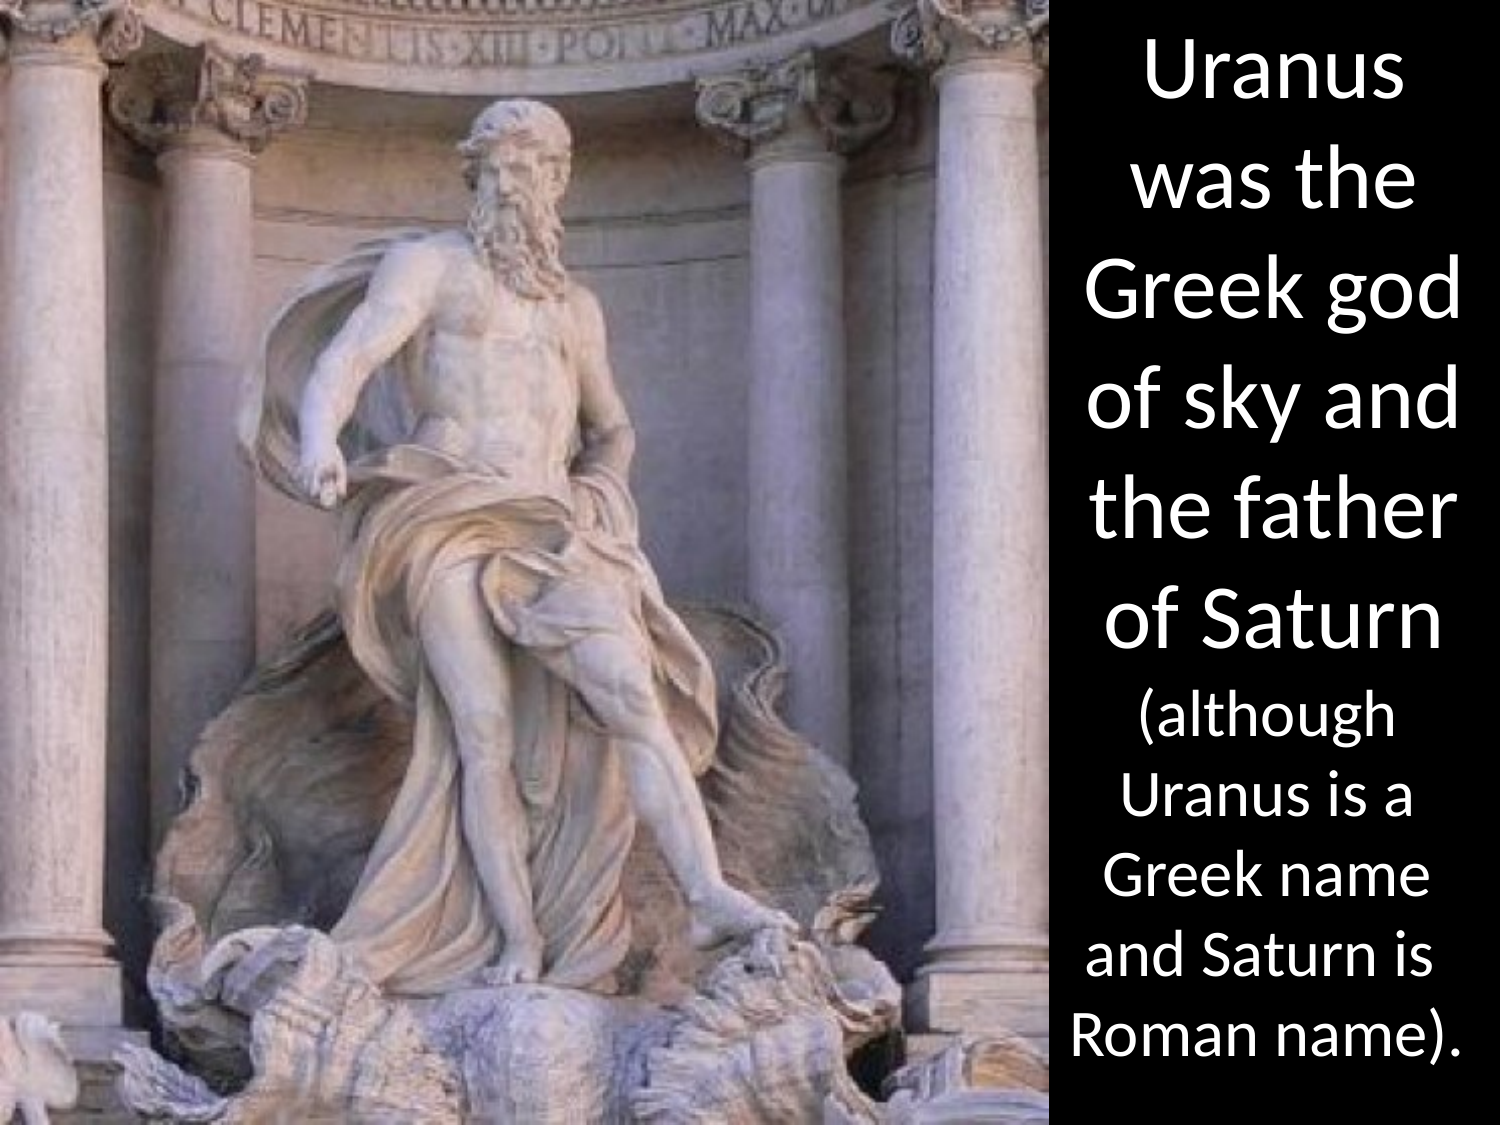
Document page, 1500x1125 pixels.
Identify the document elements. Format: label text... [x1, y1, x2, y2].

text_box (although Uranus is a Greek name and Saturn is Roman name). [1048, 662, 1486, 1078]
text_box Uranus was the Greek god of sky and the father of Saturn [1048, 0, 1500, 675]
picture [0, 0, 1049, 1125]
